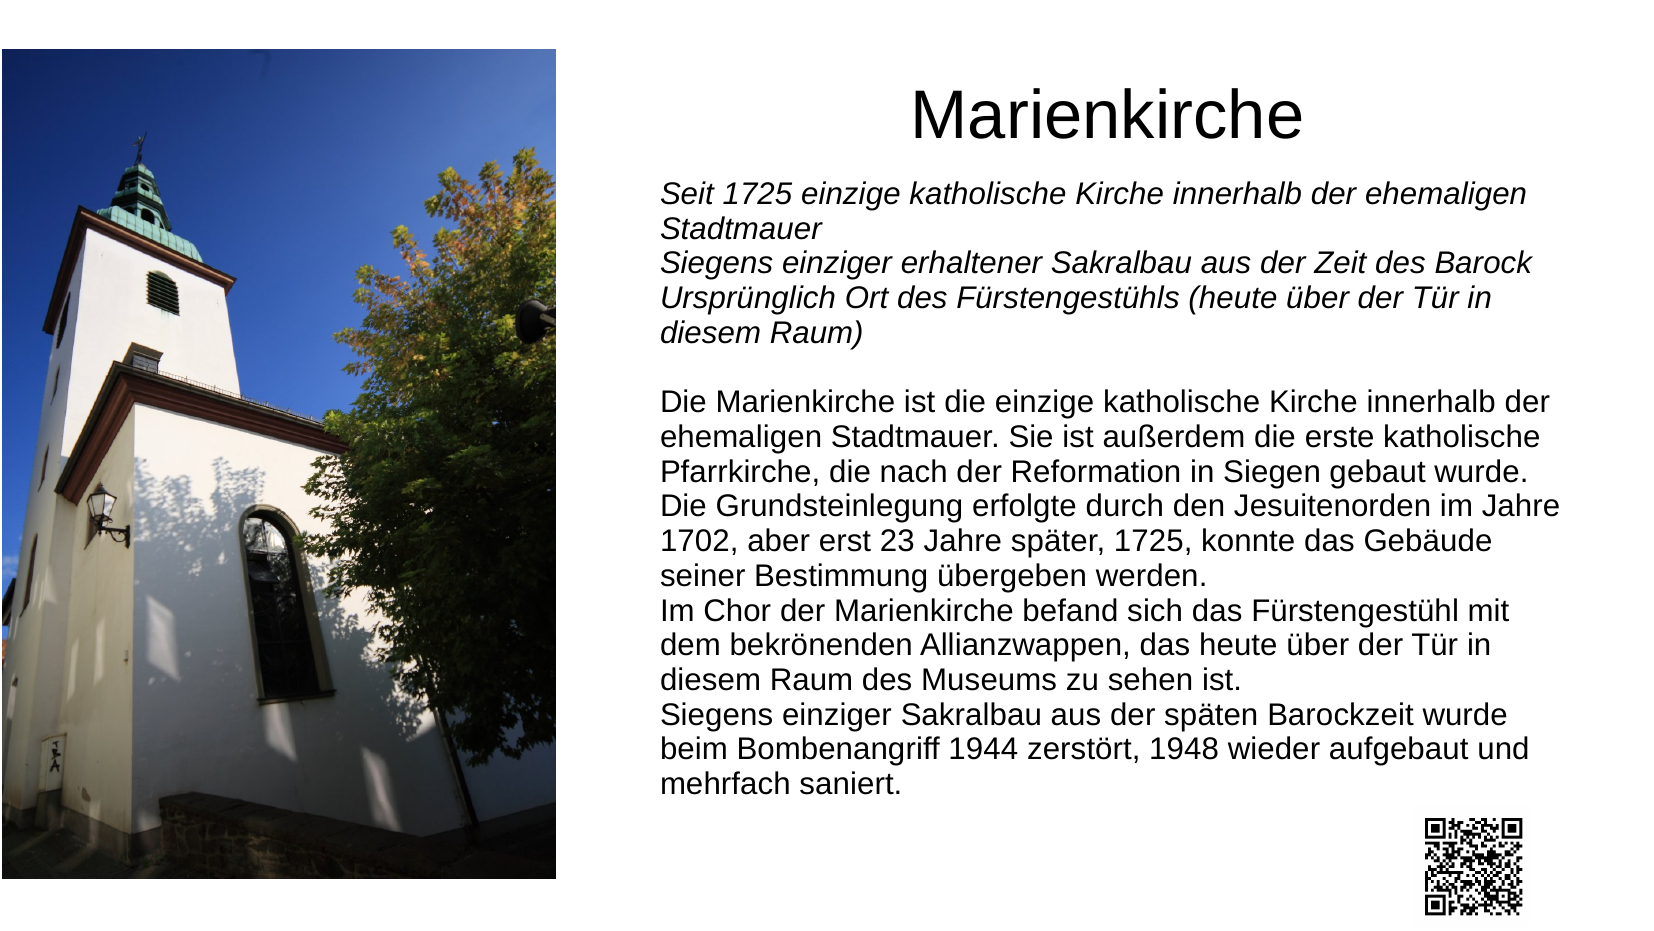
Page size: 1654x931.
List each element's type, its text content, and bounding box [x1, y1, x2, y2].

picture [2, 49, 556, 879]
subtitle Seit 1725 einzige katholische Kirche innerhalb der ehemaligen Stadtmauer Siegens einziger erhaltener Sakralbau aus der Zeit des Barock Ursprünglich Ort des Fürstengestühls (heute über der Tür in diesem Raum) Die Marienkirche ist die einzige katholische Kirche innerhalb der ehemaligen Stadtmauer. Sie ist außerdem die erste katholische Pfarrkirche, die nach der Reformation in Siegen gebaut wurde. Die Grundsteinlegung erfolgte durch den Jesuitenorden im Jahre 1702, aber erst 23 Jahre später, 1725, konnte das Gebäude seiner Bestimmung übergeben werden. Im Chor der Marienkirche befand sich das Fürstengestühl mit dem bekrönenden Allianzwappen, das heute über der Tür in diesem Raum des Museums zu sehen ist. Siegens einziger Sakralbau aus der späten Barockzeit wurde beim Bombenangriff 1944 zerstört, 1948 wieder aufgebaut und mehrfach saniert. [660, 176, 1571, 802]
title Marienkirche [645, 37, 1571, 193]
picture [1413, 806, 1534, 927]
